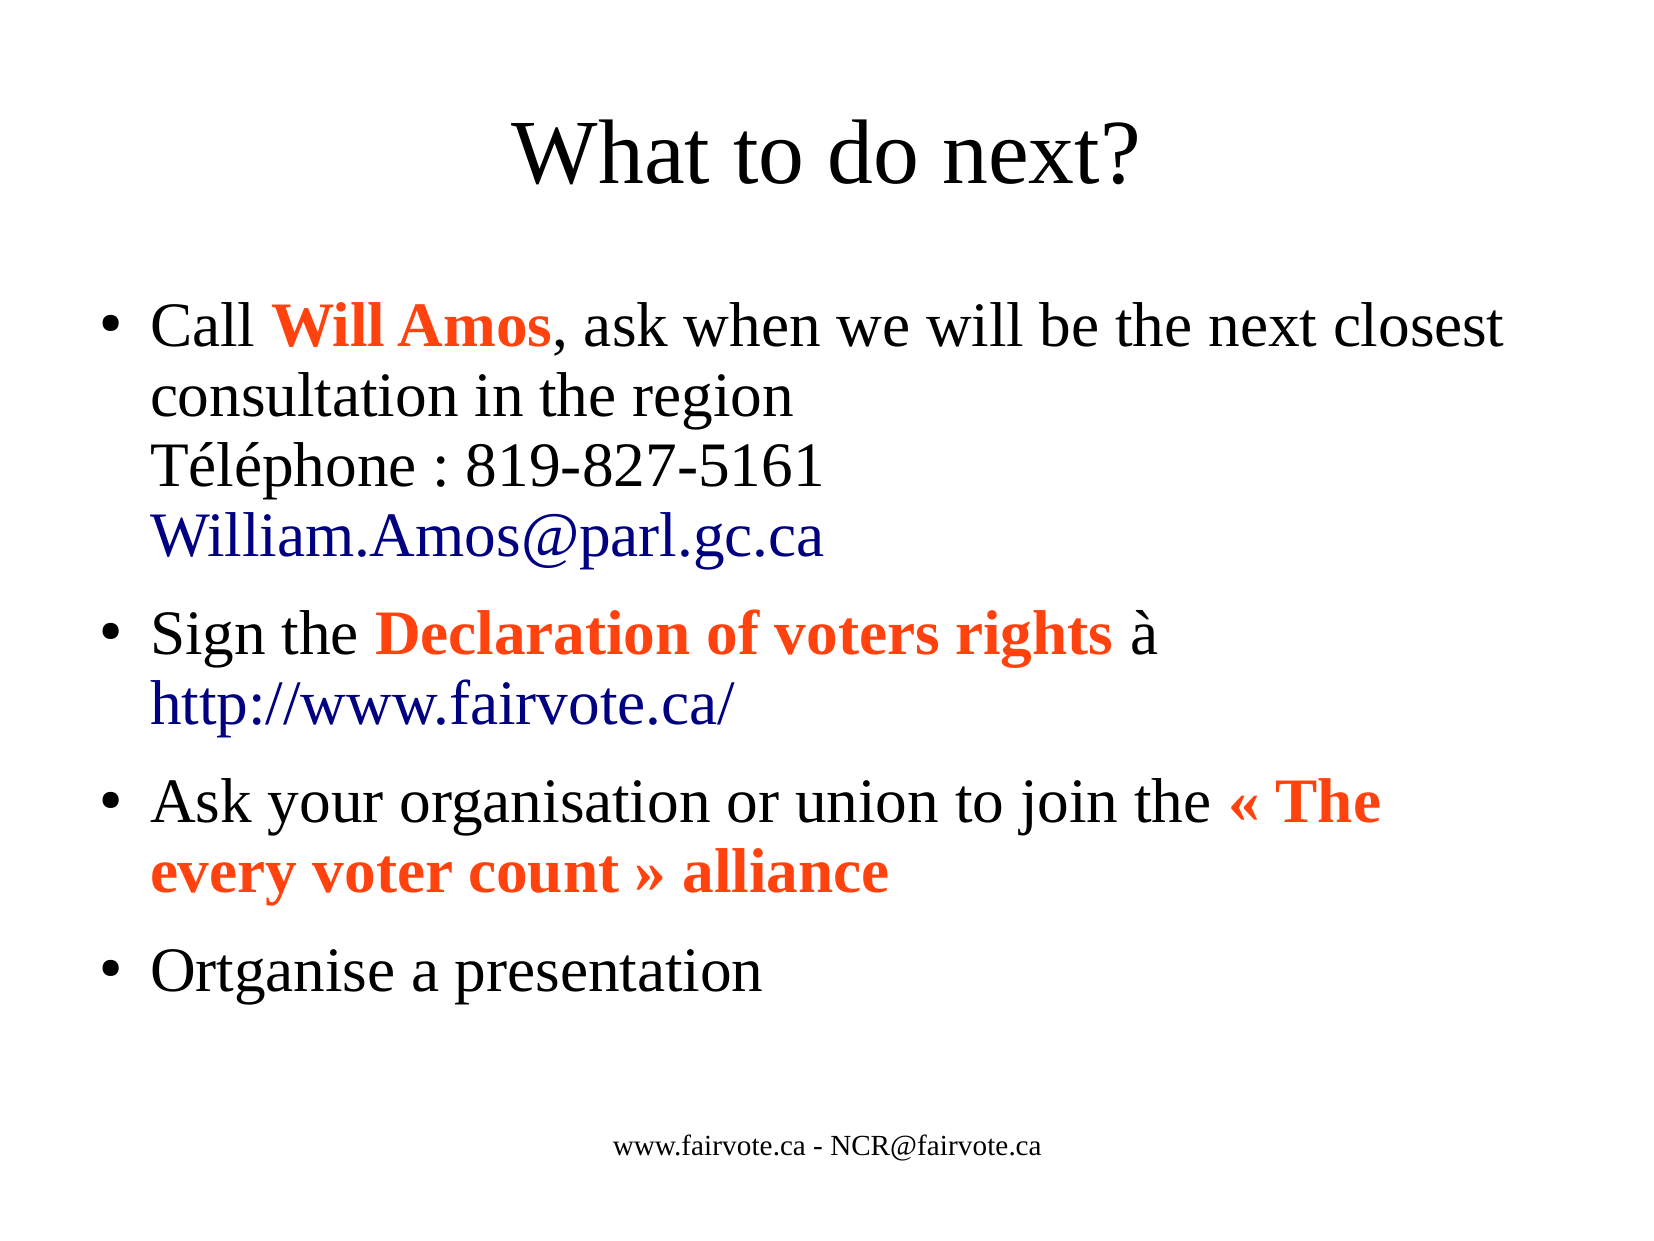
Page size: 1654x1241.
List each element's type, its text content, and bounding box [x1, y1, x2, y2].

list Call Will Amos, ask when we will be the next closest consultation in the region Téléphone : 819-827-5161 William.Amos@parl.gc.ca Sign the Declaration of voters rights à http://www.fairvote.ca/ Ask your organisation or union to join the « The every voter count » alliance Ortganise a presentation [82, 290, 1538, 1010]
title What to do next? [82, 49, 1571, 257]
